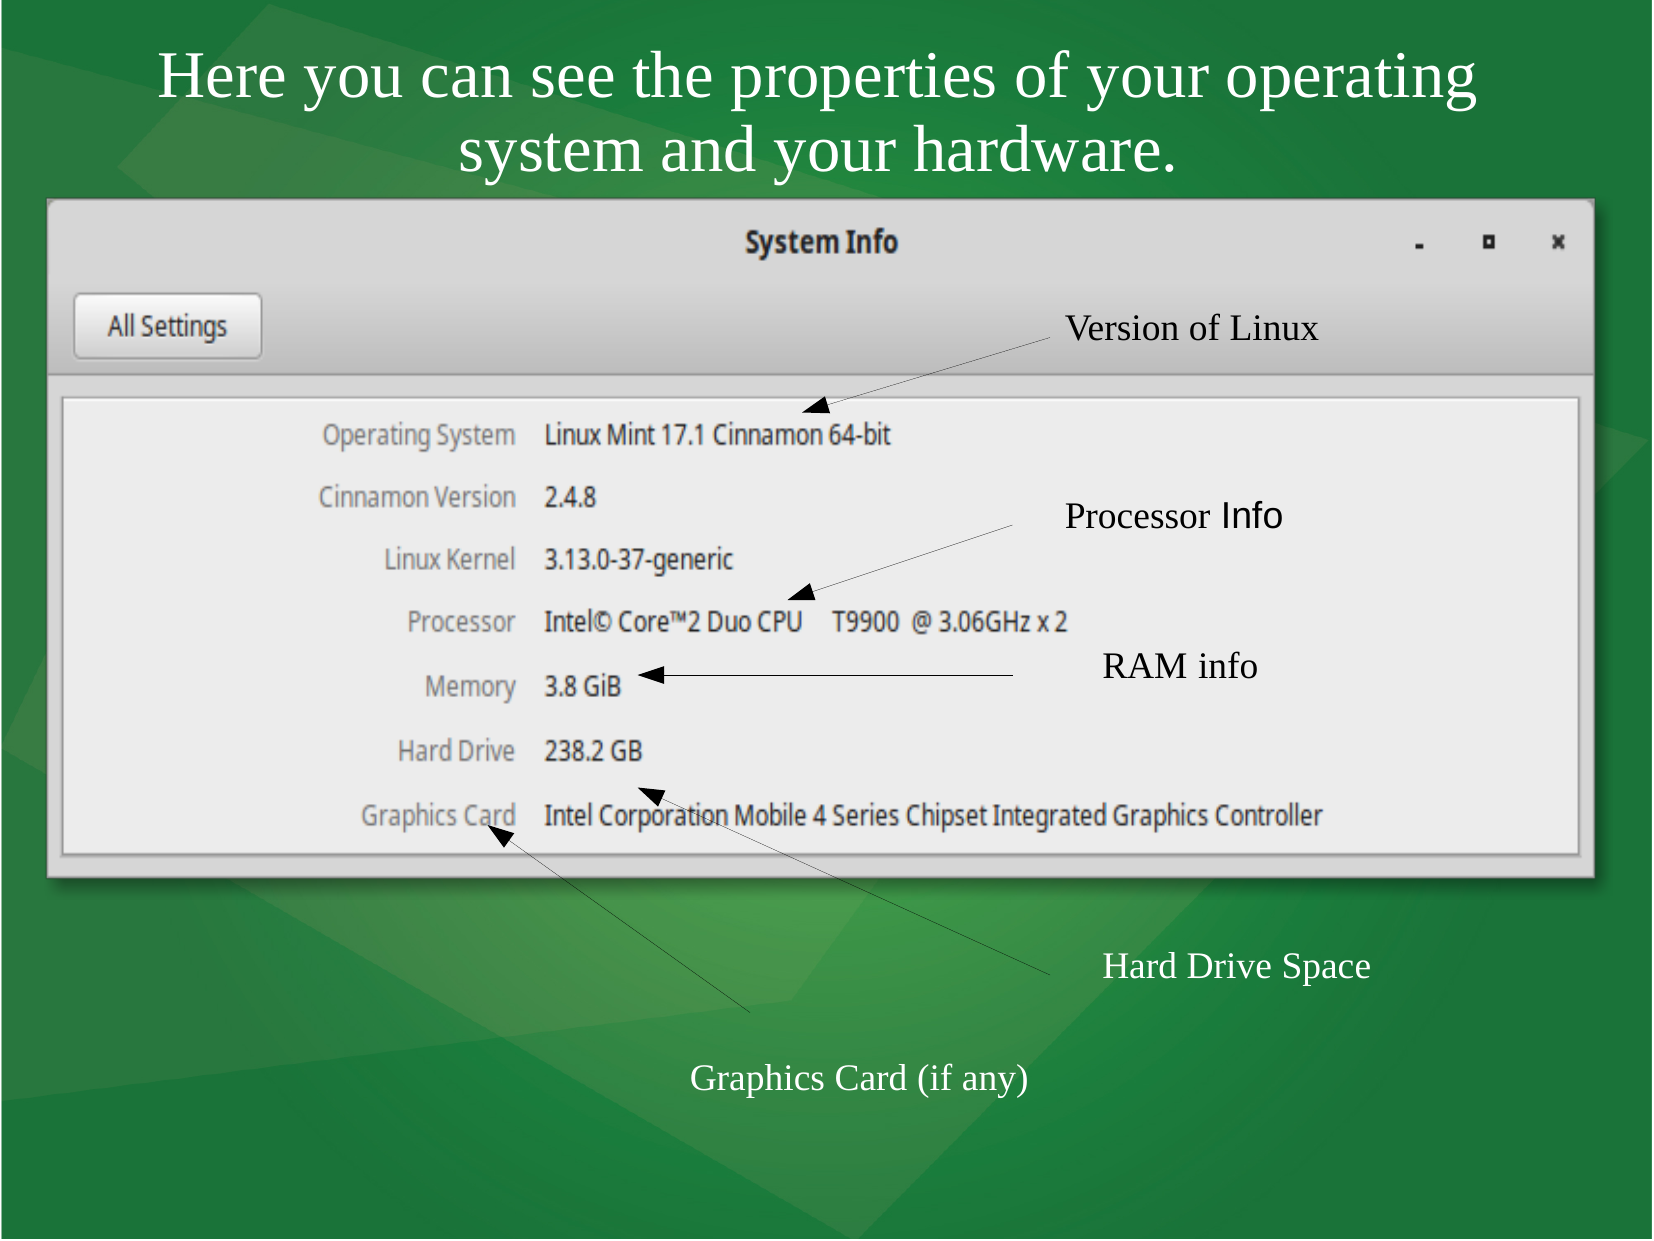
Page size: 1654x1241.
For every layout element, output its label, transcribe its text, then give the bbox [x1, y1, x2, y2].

text_box Graphics Card (if any) [675, 1050, 1351, 1107]
text_box RAM info [1087, 637, 1388, 695]
text_box Hard Drive Space [1087, 937, 1576, 995]
title Here you can see the properties of your operating system and your hardware. [75, 37, 1564, 186]
text_box Processor Info [1050, 487, 1463, 545]
text_box Version of Linux [1050, 300, 1501, 357]
picture [0, 0, 1652, 1241]
